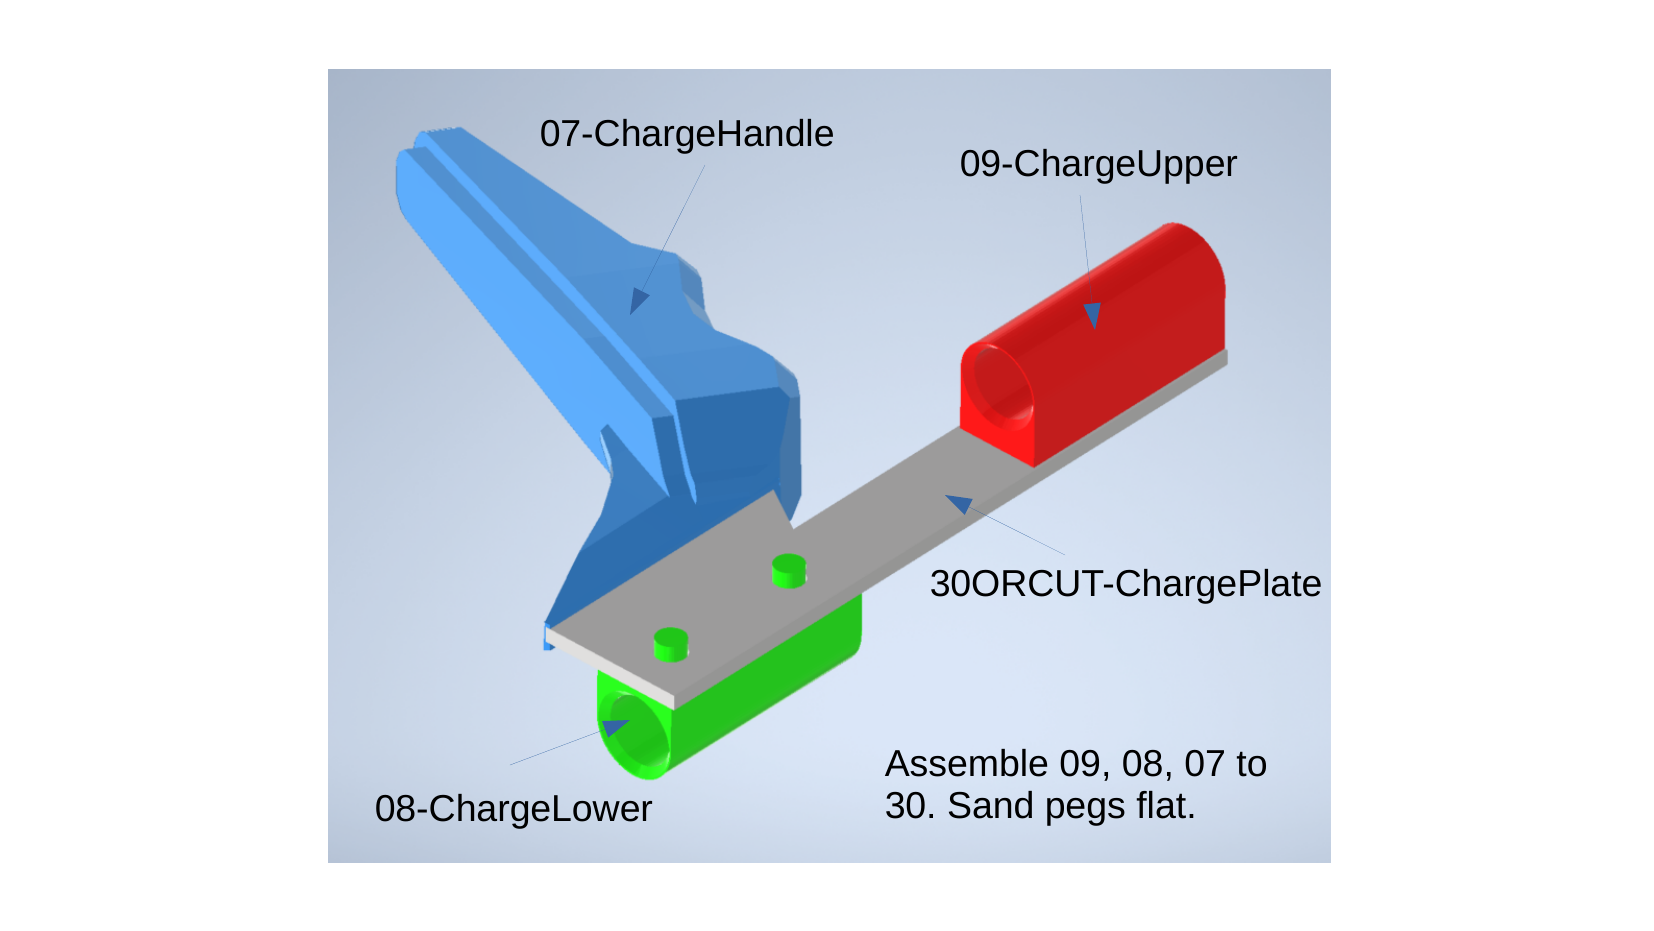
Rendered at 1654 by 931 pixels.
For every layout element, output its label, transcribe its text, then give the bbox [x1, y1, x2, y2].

text_box 08-ChargeLower [360, 780, 676, 841]
text_box 09-ChargeUpper [945, 135, 1261, 196]
text_box Assemble 09, 08, 07 to 30. Sand pegs flat. [870, 735, 1306, 834]
text_box 07-ChargeHandle [525, 105, 856, 166]
picture [328, 69, 1331, 863]
text_box 30ORCUT-ChargePlate [915, 555, 1351, 616]
